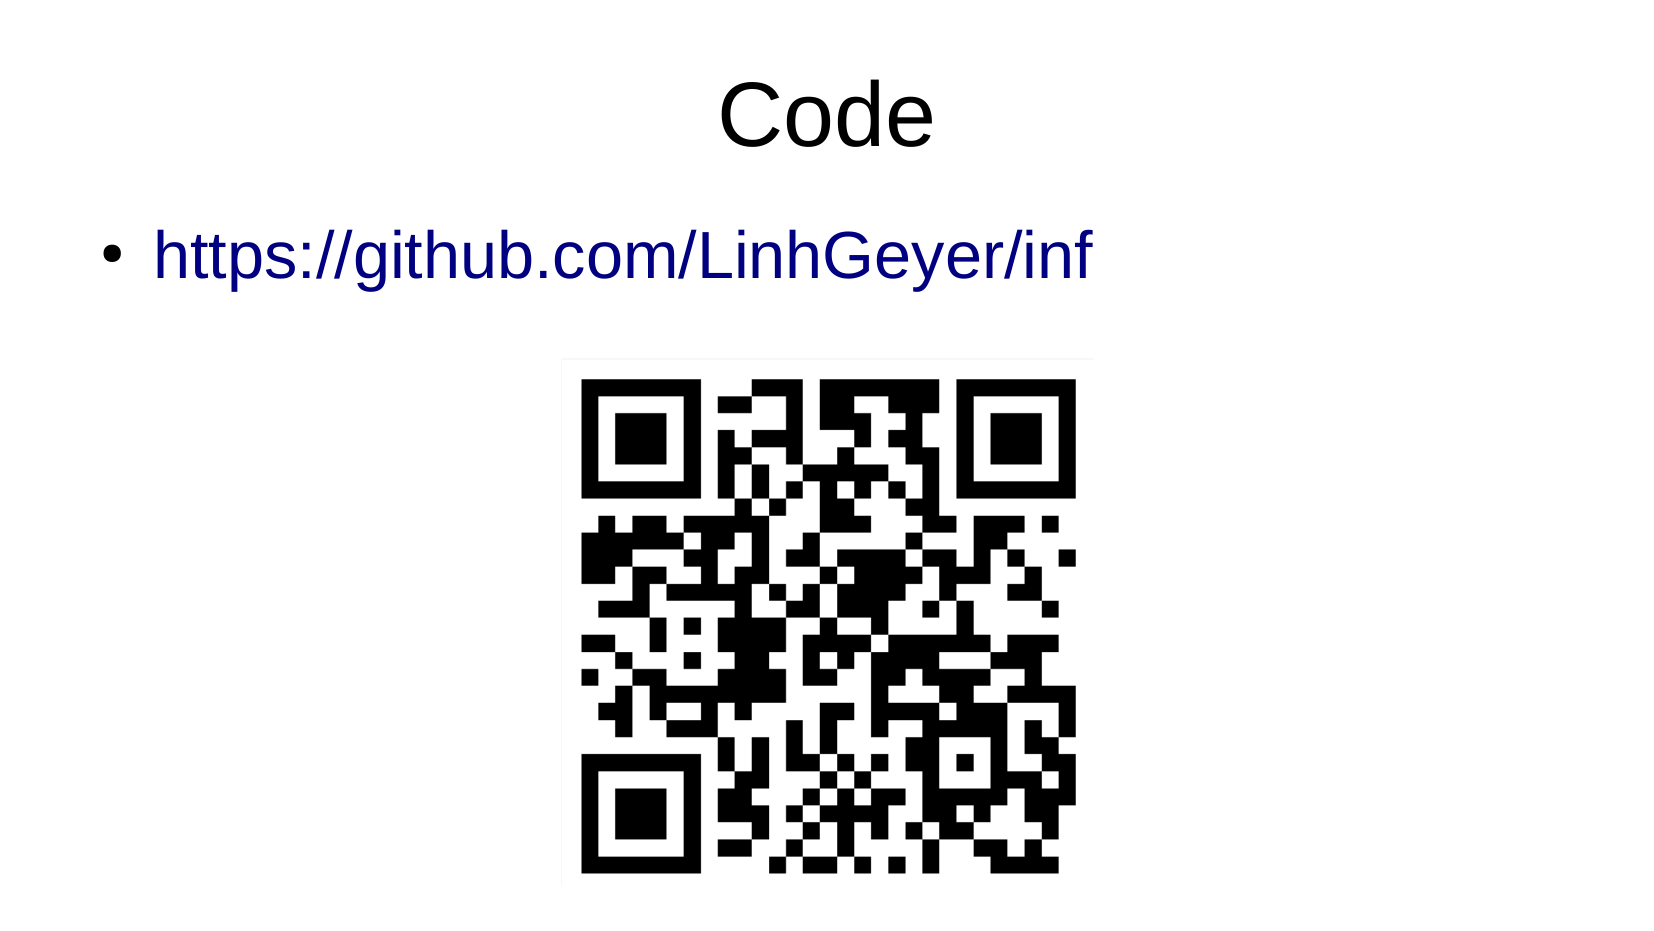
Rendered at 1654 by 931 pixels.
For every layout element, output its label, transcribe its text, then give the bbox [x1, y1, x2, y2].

list https://github.com/LinhGeyer/inf [82, 217, 1571, 758]
title Code [82, 37, 1571, 193]
picture [561, 358, 1093, 886]
